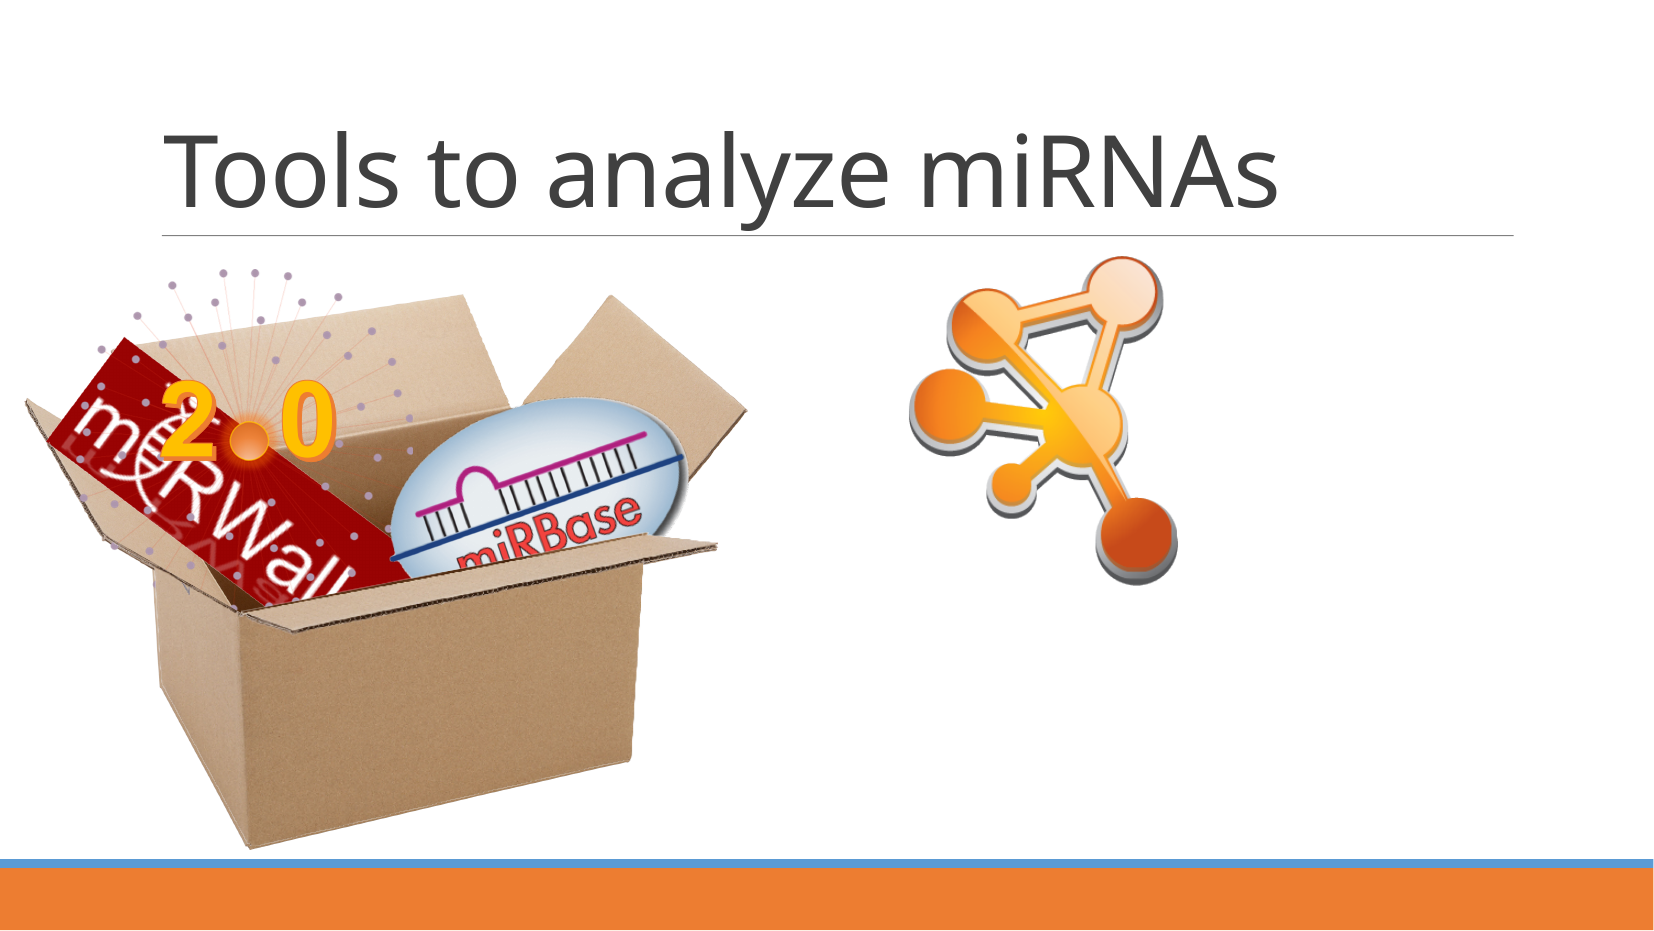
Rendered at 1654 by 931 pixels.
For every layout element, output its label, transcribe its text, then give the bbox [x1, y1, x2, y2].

picture [878, 256, 1209, 586]
picture [24, 268, 748, 850]
title Tools to analyze miRNAs [148, 38, 1513, 236]
text_box [26, 395, 729, 847]
